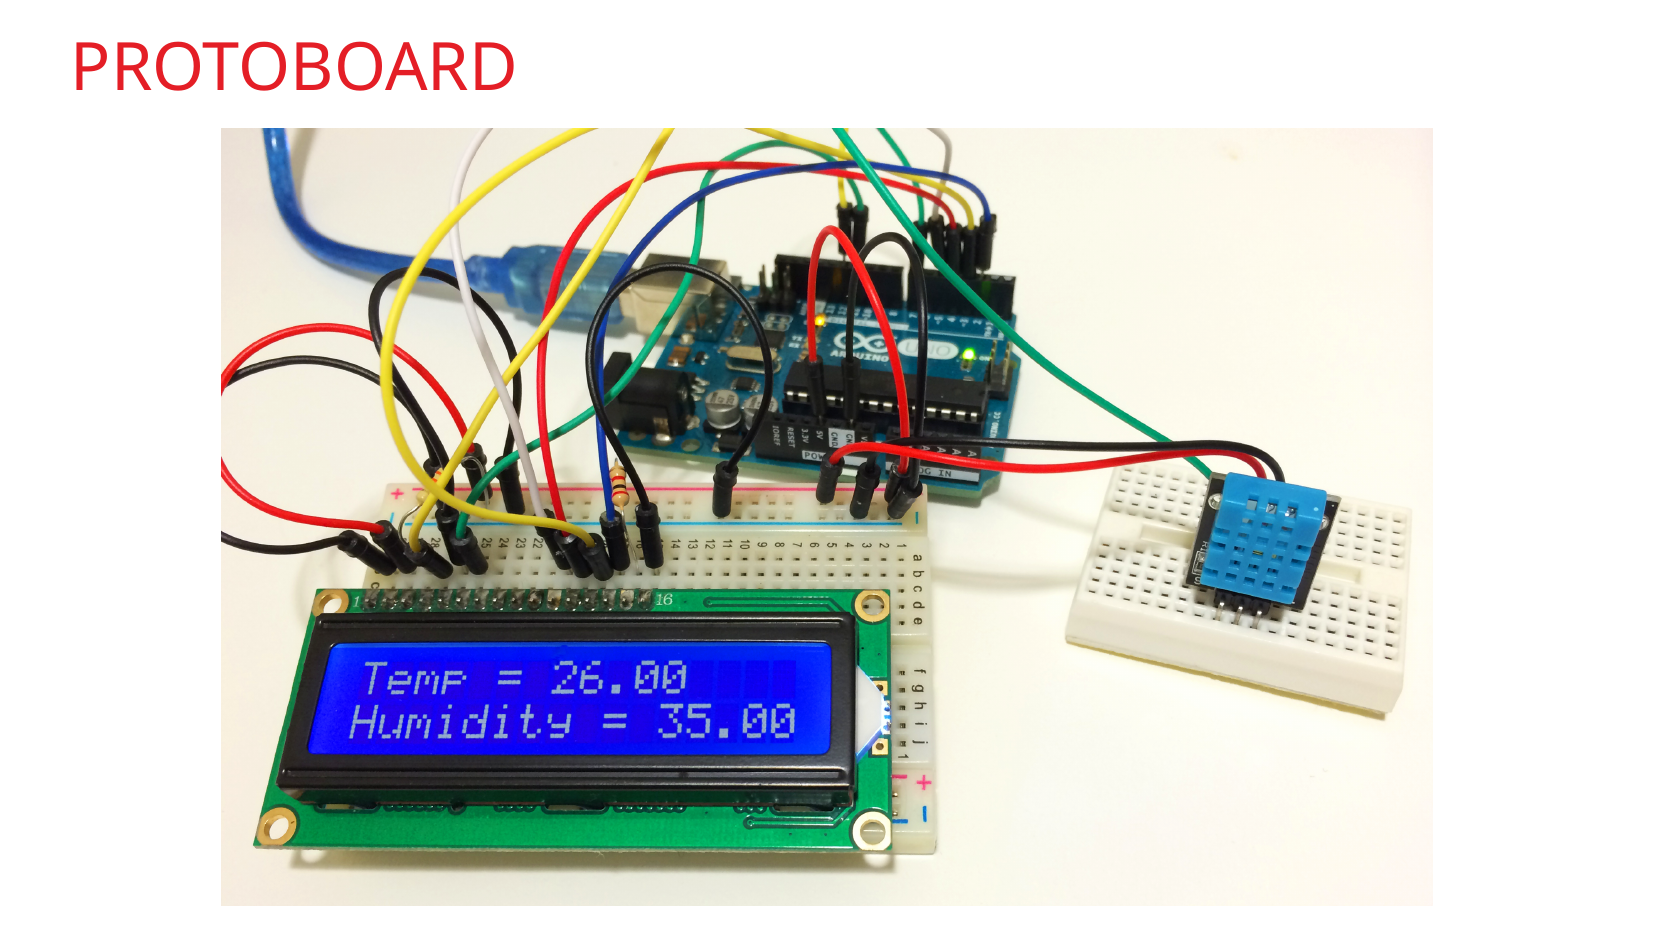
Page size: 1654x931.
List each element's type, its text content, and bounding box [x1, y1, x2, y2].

picture [221, 128, 1433, 906]
title PROTOBOARD [70, 11, 1347, 118]
